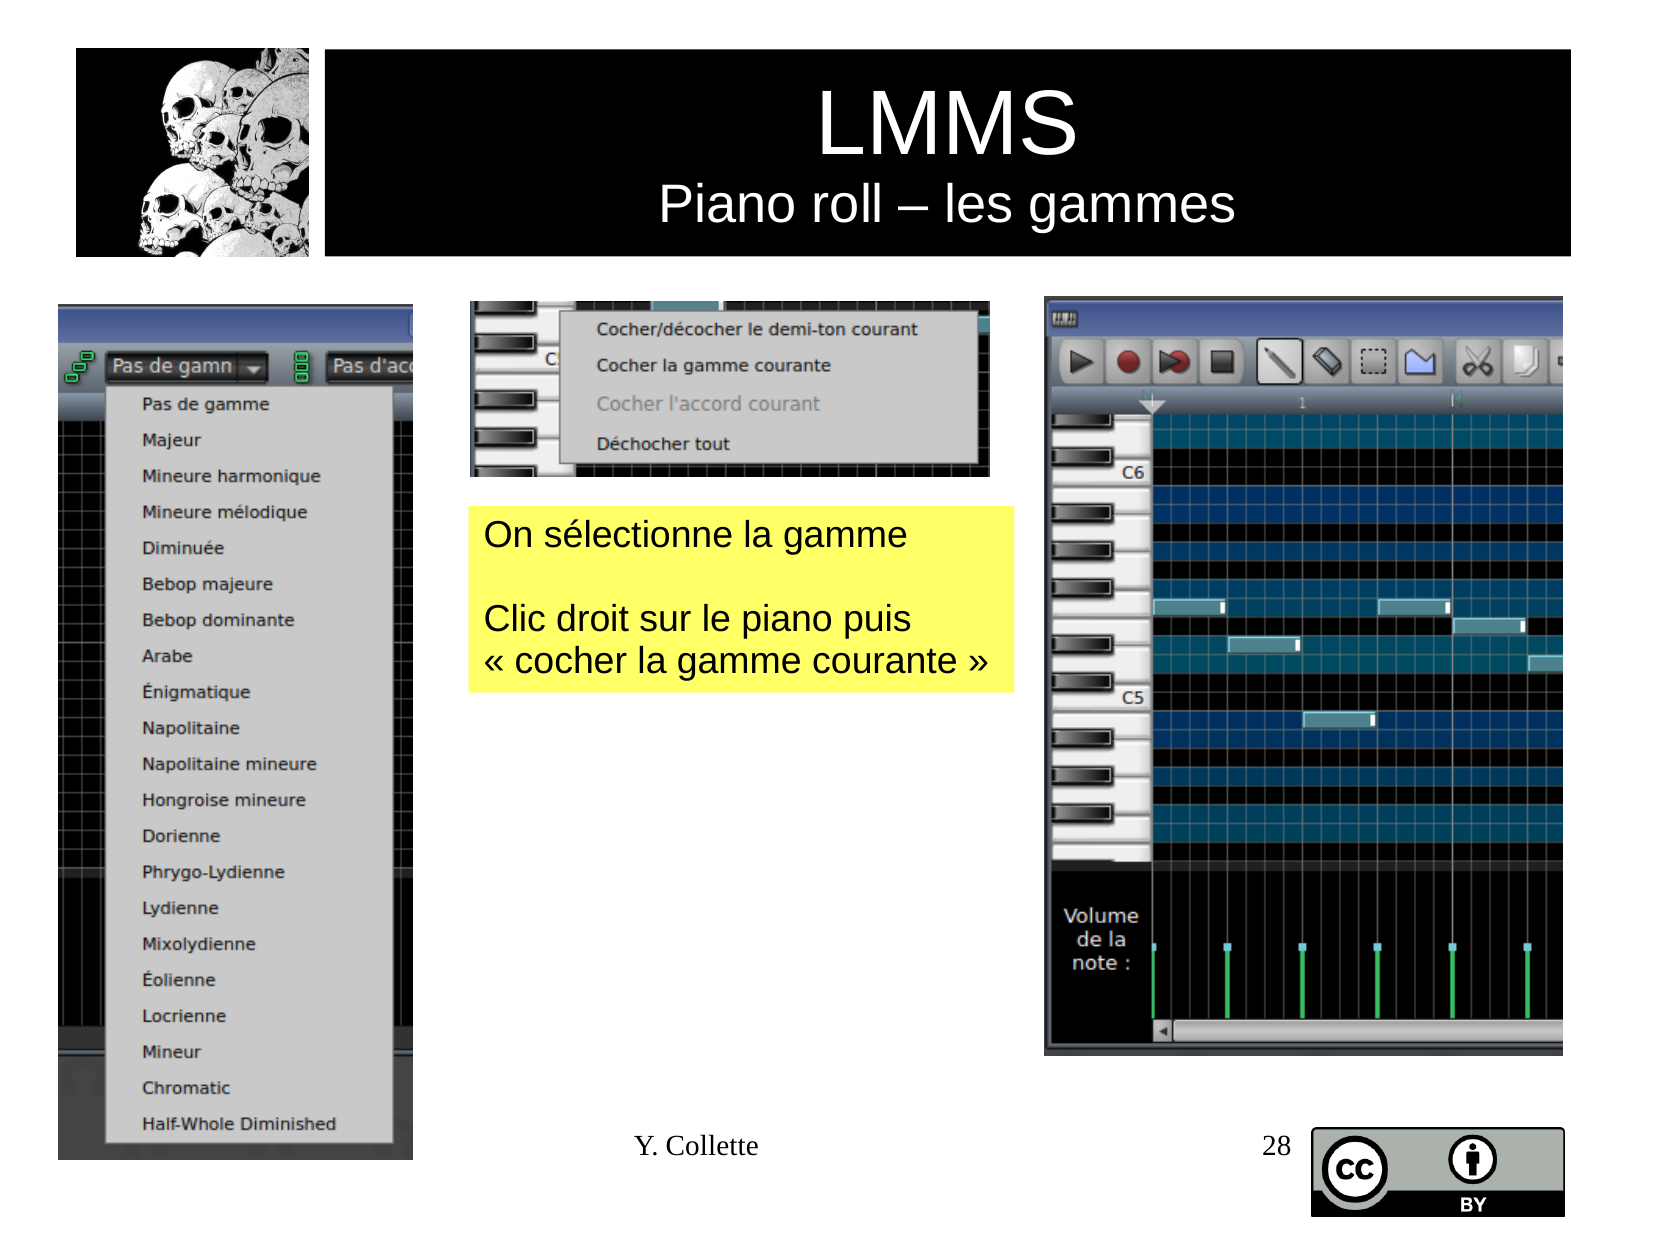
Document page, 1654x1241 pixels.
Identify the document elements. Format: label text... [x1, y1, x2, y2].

picture [1044, 296, 1563, 1056]
picture [58, 304, 413, 1160]
picture [76, 48, 309, 257]
text_box On sélectionne la gamme Clic droit sur le piano puis « cocher la gamme courante » [468, 506, 1015, 693]
title LMMS Piano roll – les gammes [324, 49, 1571, 257]
picture [470, 301, 990, 477]
picture [1311, 1127, 1565, 1217]
